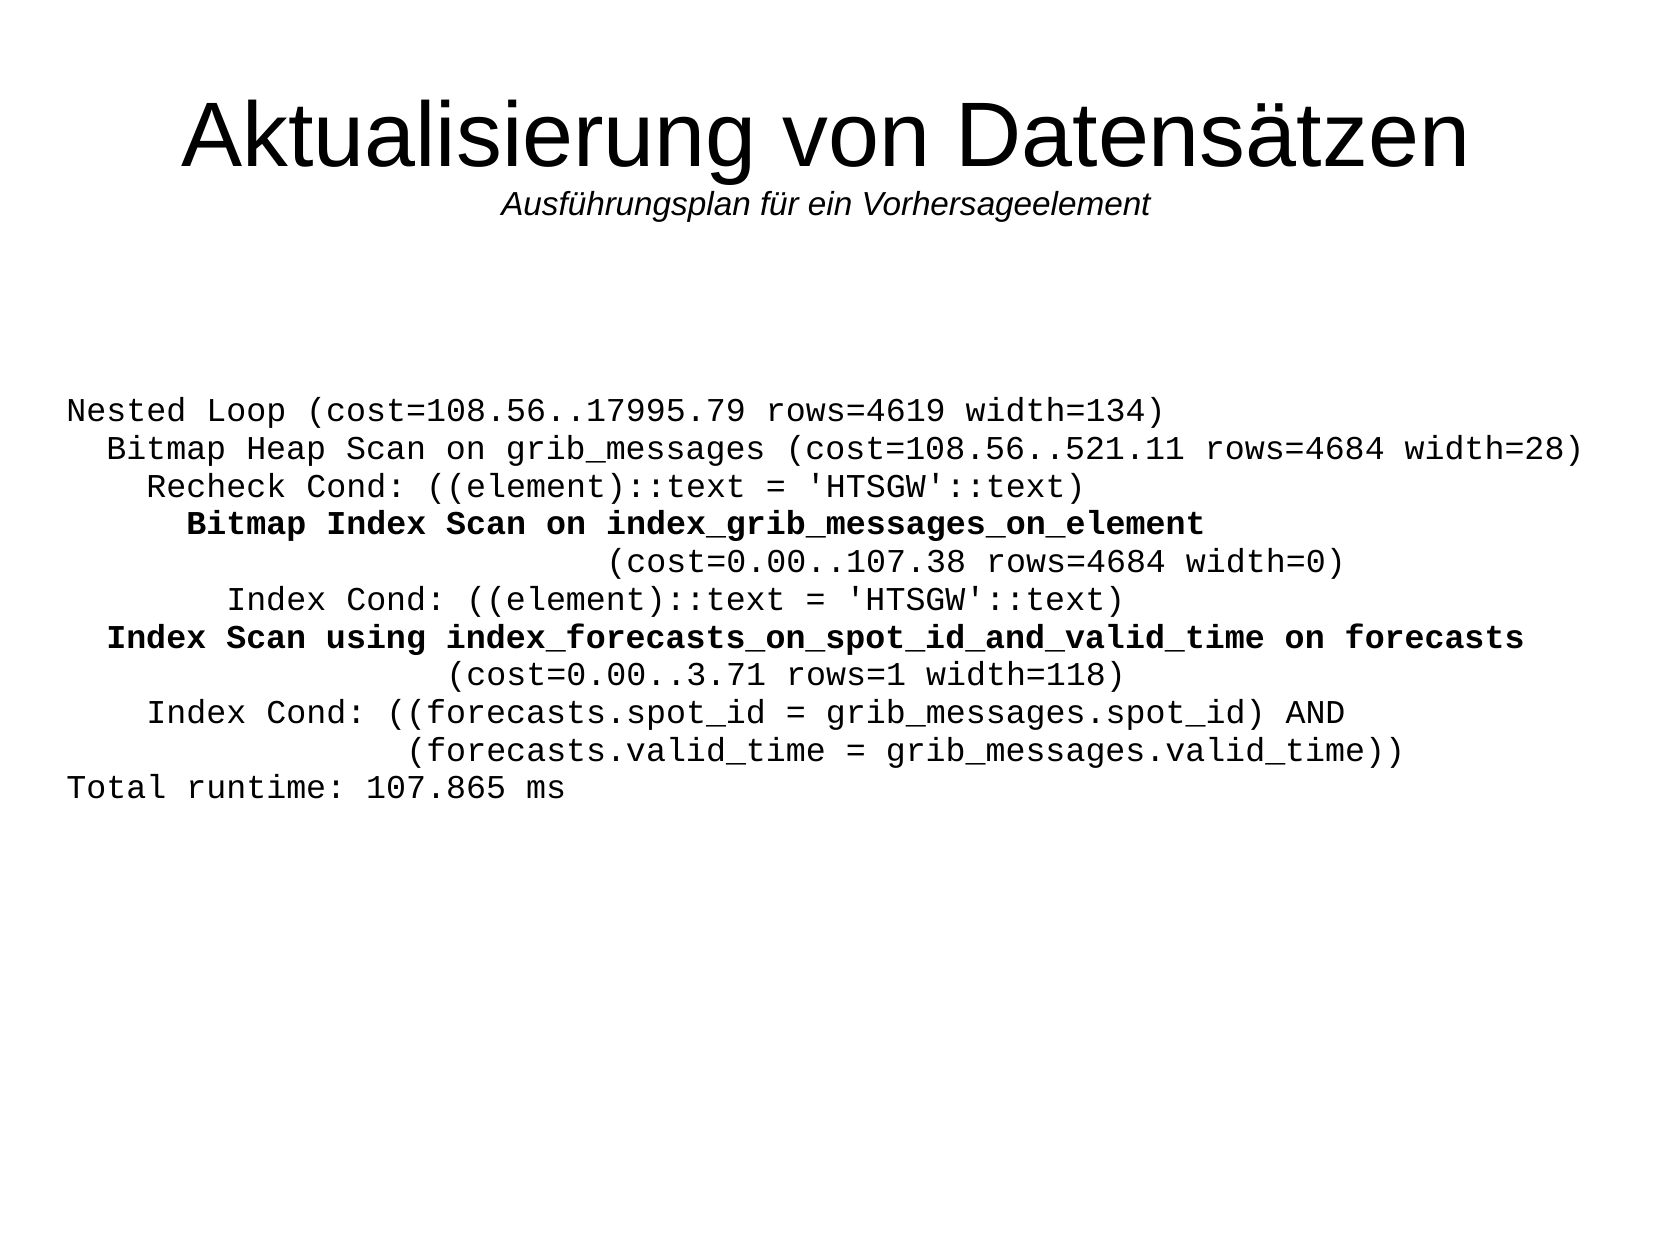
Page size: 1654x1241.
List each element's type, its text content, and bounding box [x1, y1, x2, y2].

title Aktualisierung von Datensätzen Ausführungsplan für ein Vorhersageelement [82, 49, 1571, 257]
subtitle Nested Loop (cost=108.56..17995.79 rows=4619 width=134) Bitmap Heap Scan on grib_messages (cost=108.56..521.11 rows=4684 width=28) Recheck Cond: ((element)::text = 'HTSGW'::text) Bitmap Index Scan on index_grib_messages_on_element (cost=0.00..107.38 rows=4684 width=0) Index Cond: ((element)::text = 'HTSGW'::text) Index Scan using index_forecasts_on_spot_id_and_valid_time on forecasts (cost=0.00..3.71 rows=1 width=118) Index Cond: ((forecasts.spot_id = grib_messages.spot_id) AND (forecasts.valid_time = grib_messages.valid_time)) Total runtime: 107.865 ms [66, 393, 1587, 847]
